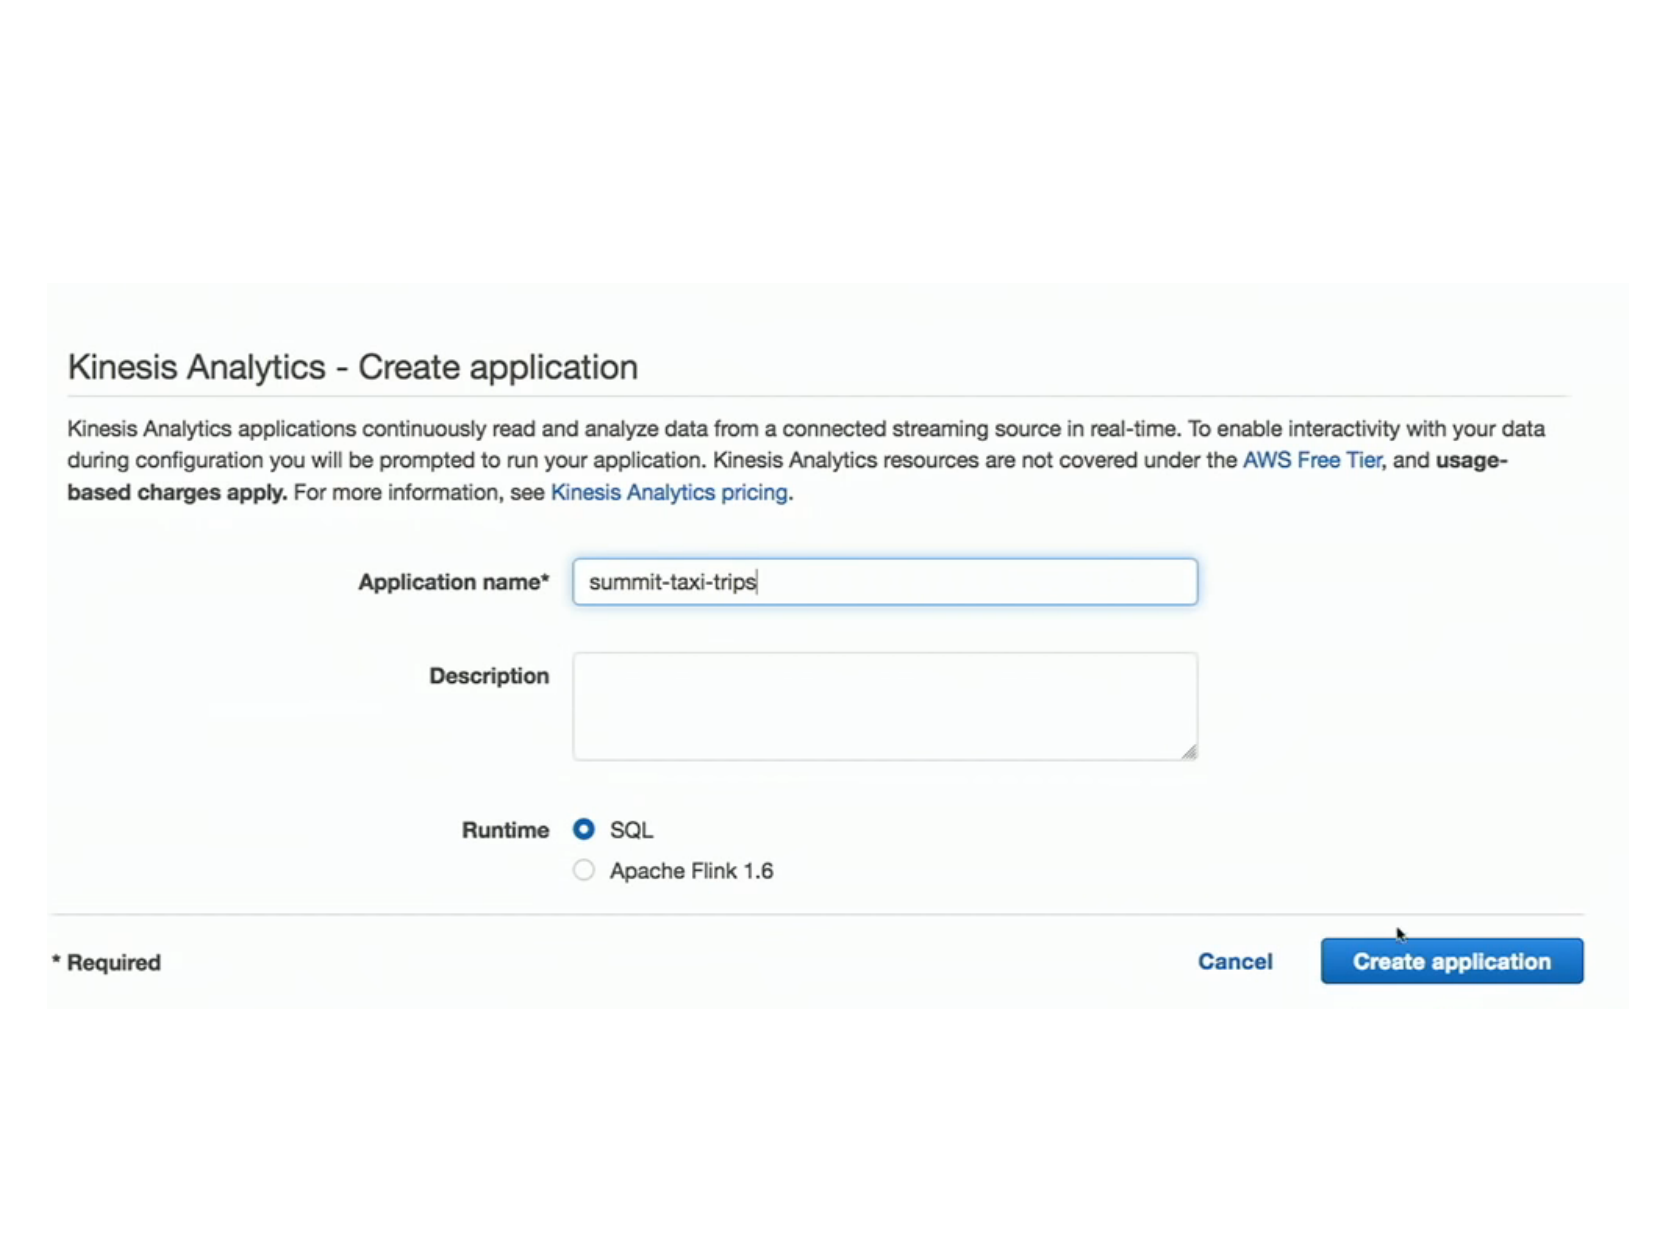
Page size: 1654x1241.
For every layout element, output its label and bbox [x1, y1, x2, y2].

picture [47, 283, 1629, 1009]
